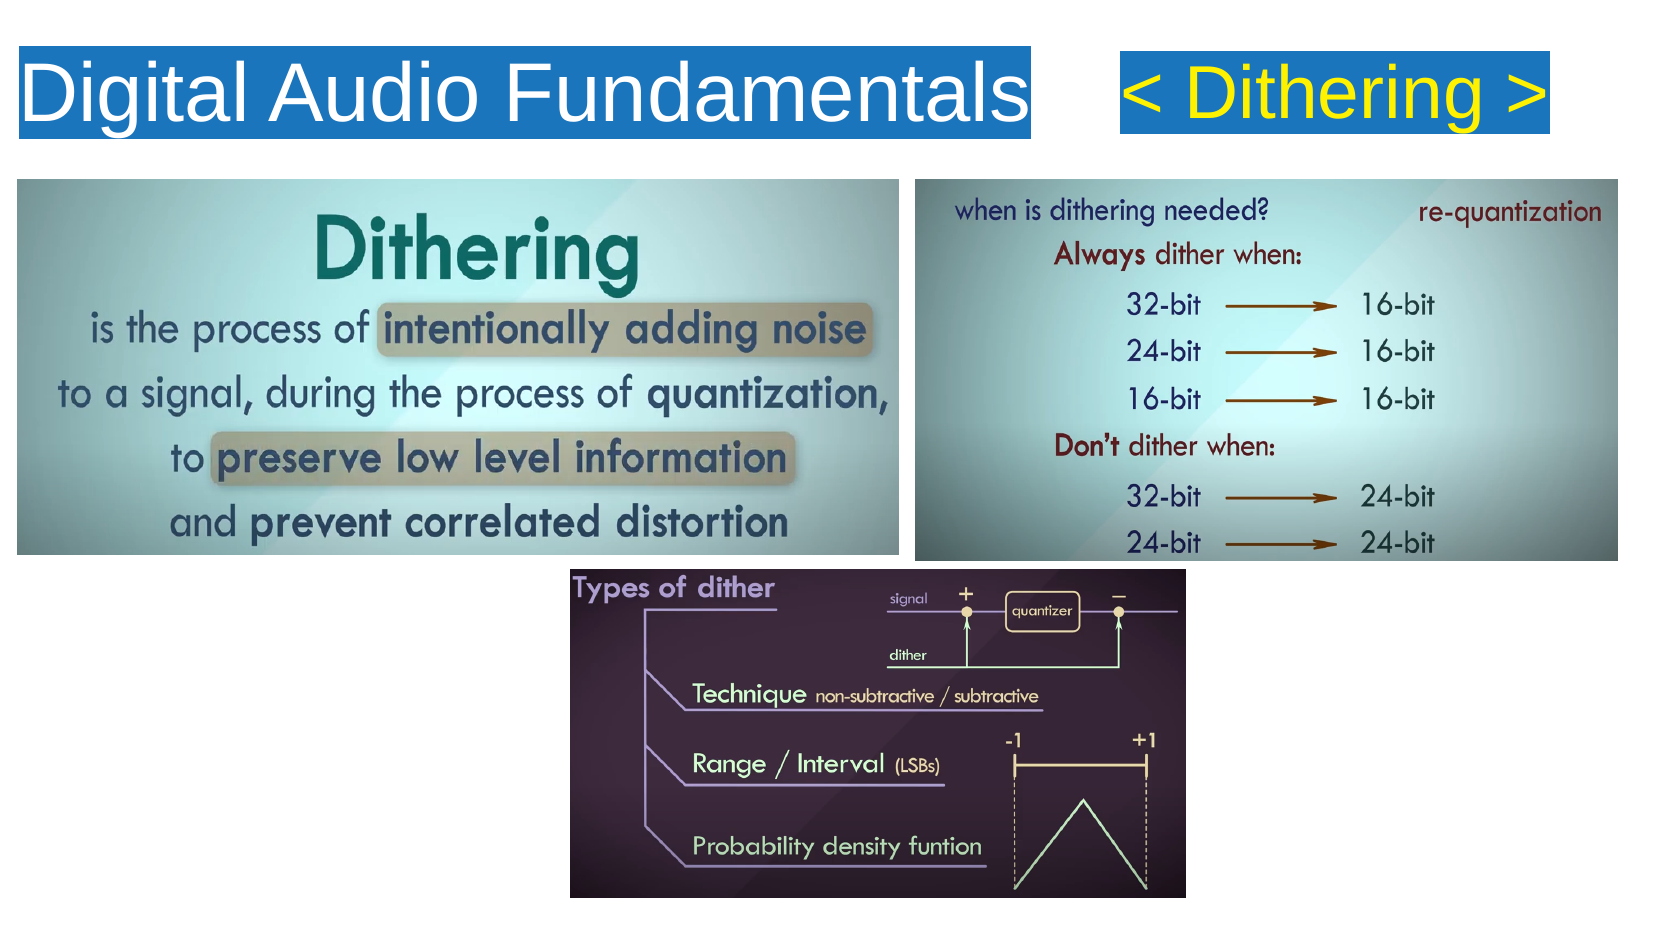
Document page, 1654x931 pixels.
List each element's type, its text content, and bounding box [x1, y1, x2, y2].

picture [915, 179, 1618, 561]
picture [17, 179, 899, 556]
title < Dithering > [1035, 8, 1636, 177]
picture [570, 569, 1186, 898]
title Digital Audio Fundamentals [15, 15, 1035, 171]
